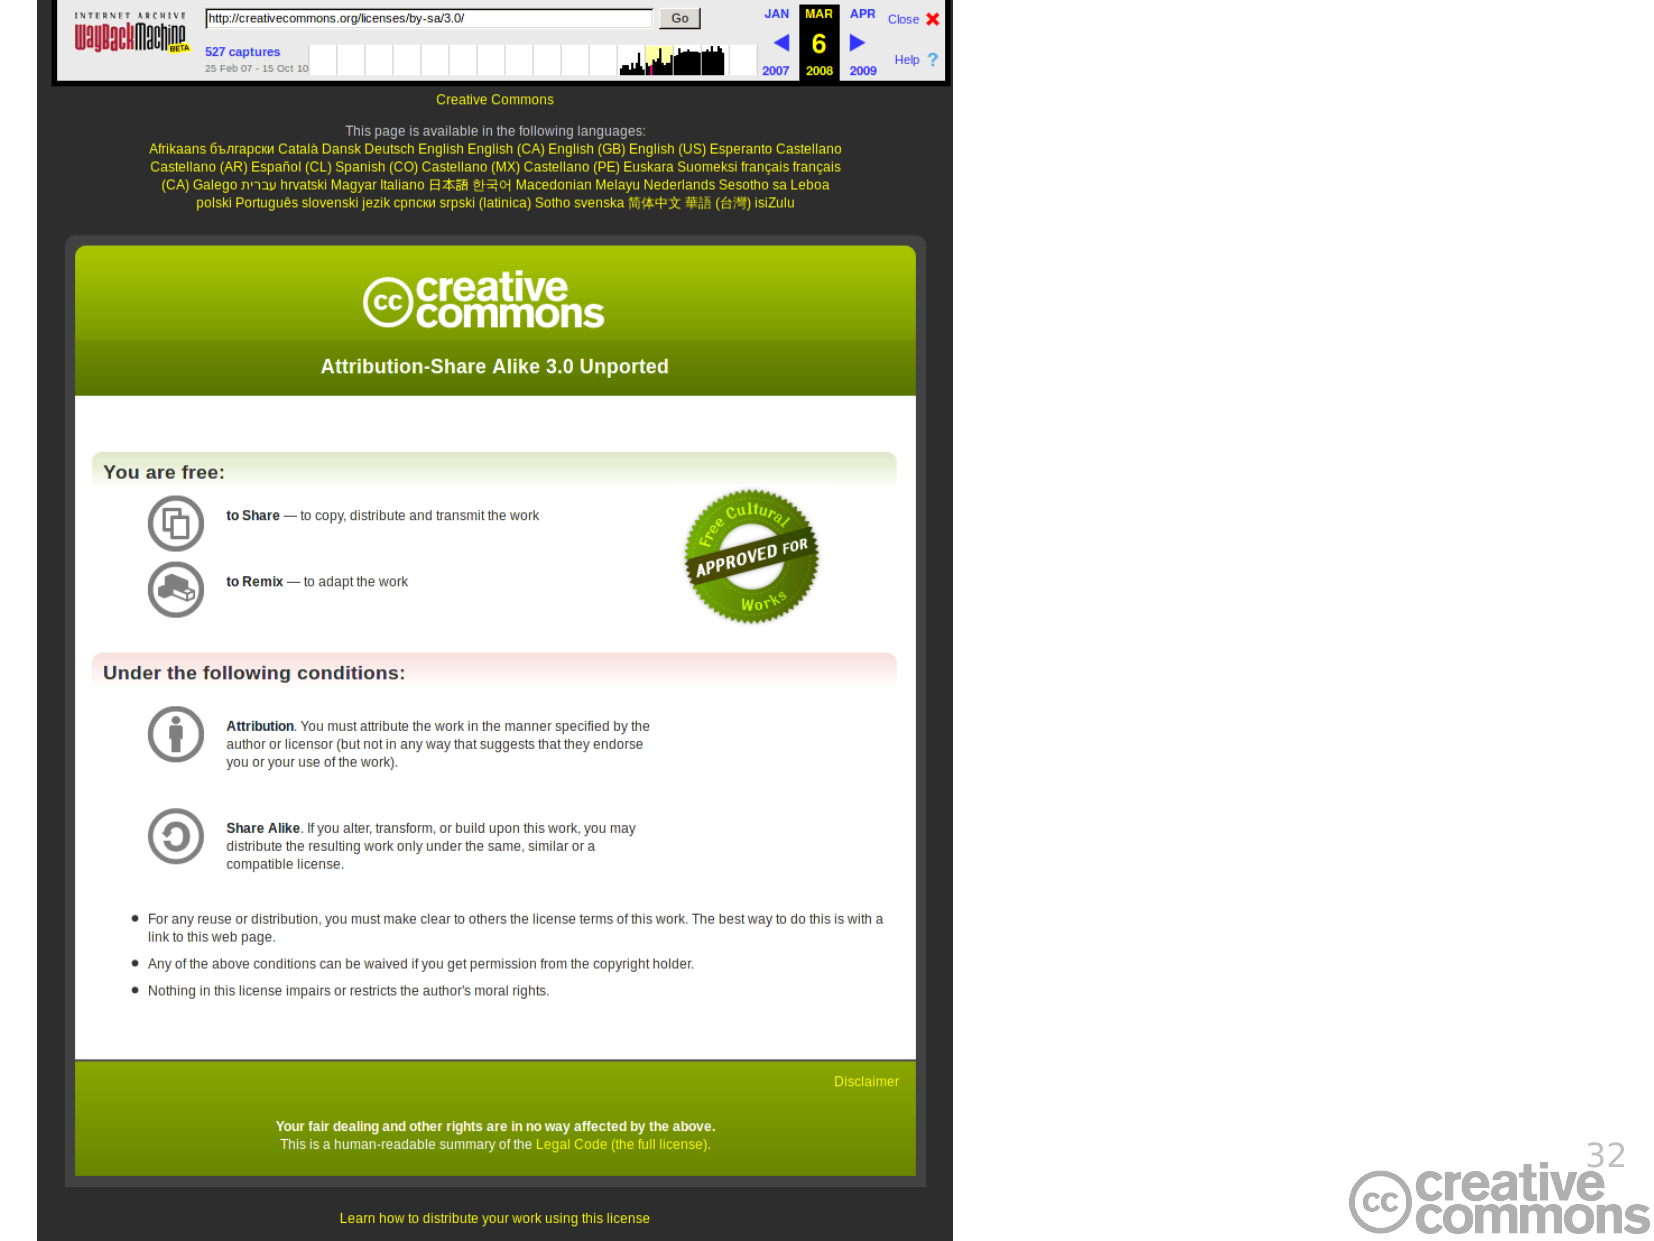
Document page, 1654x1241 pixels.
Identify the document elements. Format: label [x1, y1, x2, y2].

picture [37, 0, 953, 1241]
picture [1349, 1162, 1650, 1234]
